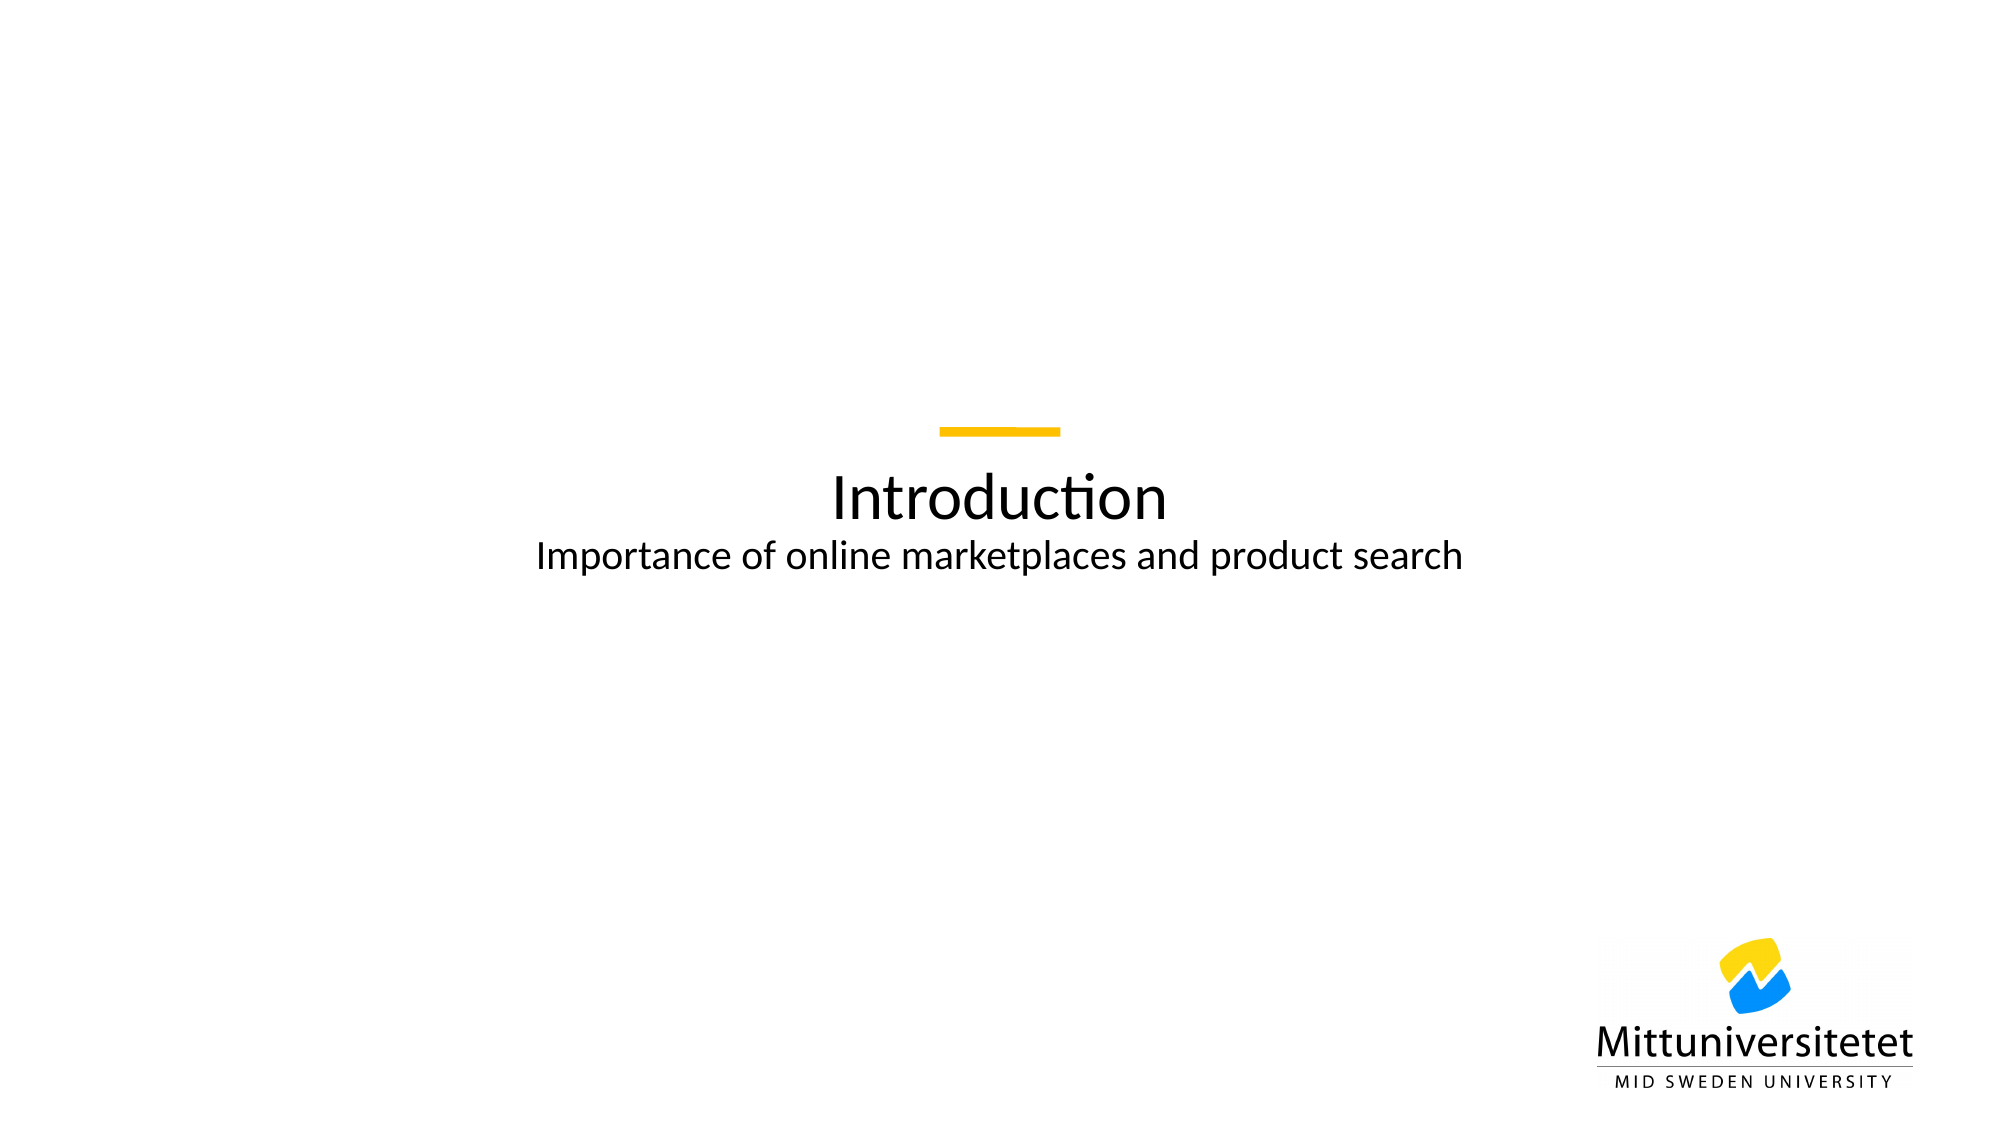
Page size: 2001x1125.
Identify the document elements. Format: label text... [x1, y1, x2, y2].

picture [1597, 938, 1913, 1088]
title Introduction Importance of online marketplaces and product search [314, 454, 1686, 614]
